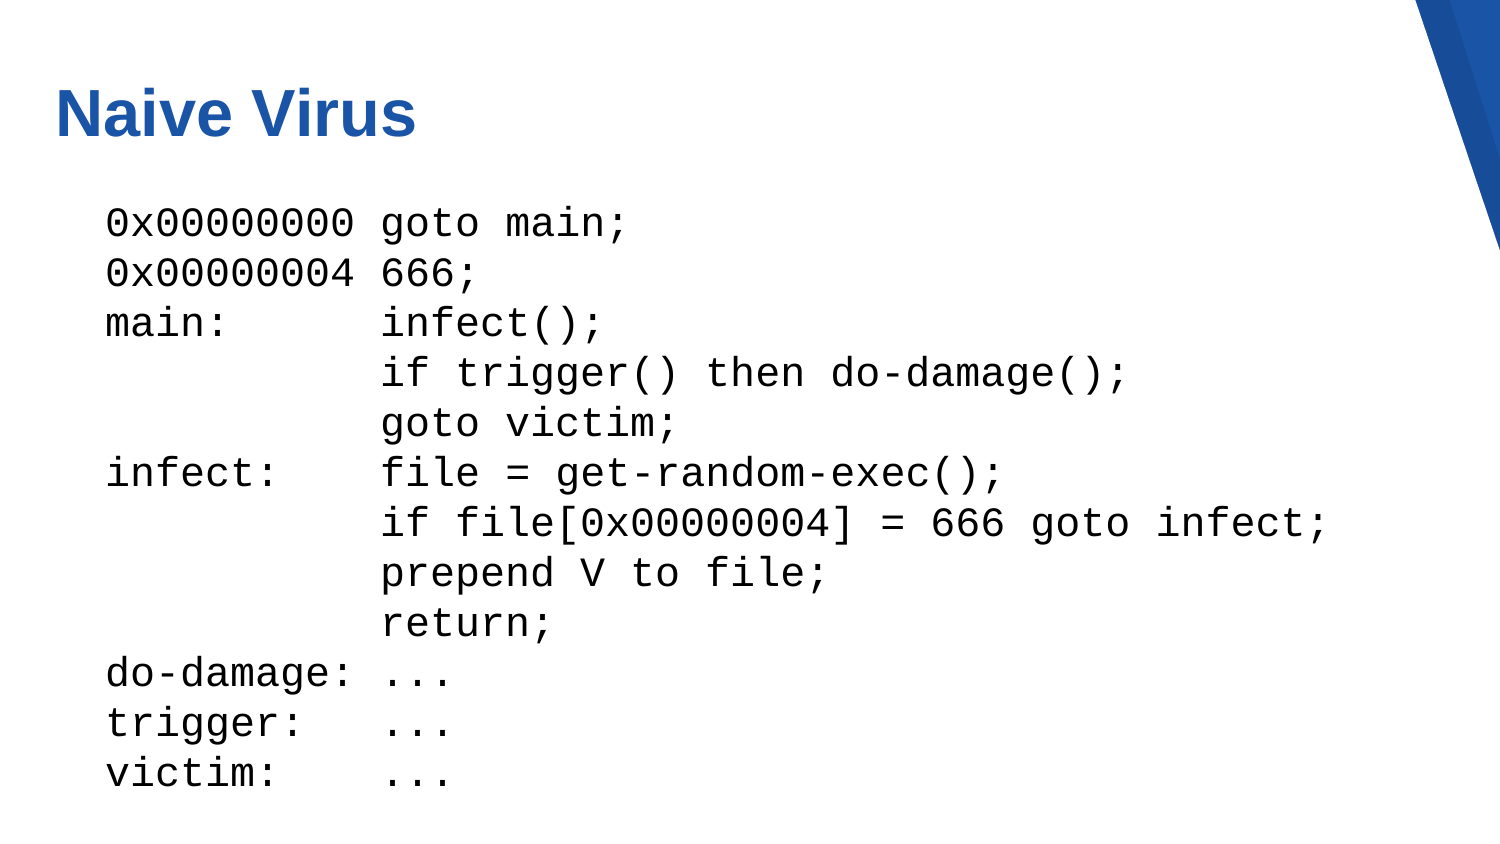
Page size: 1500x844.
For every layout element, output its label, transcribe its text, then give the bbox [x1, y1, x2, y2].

list 0x00000000 goto main; 0x00000004 666; main: infect(); if trigger() then do-damage(); goto victim; infect: file = get-random-exec(); if file[0x00000004] = 666 goto infect; prepend V to file; return; do-damage: ... trigger: ... victim: ... [90, 180, 1456, 755]
title Naive Virus [40, 97, 1231, 166]
